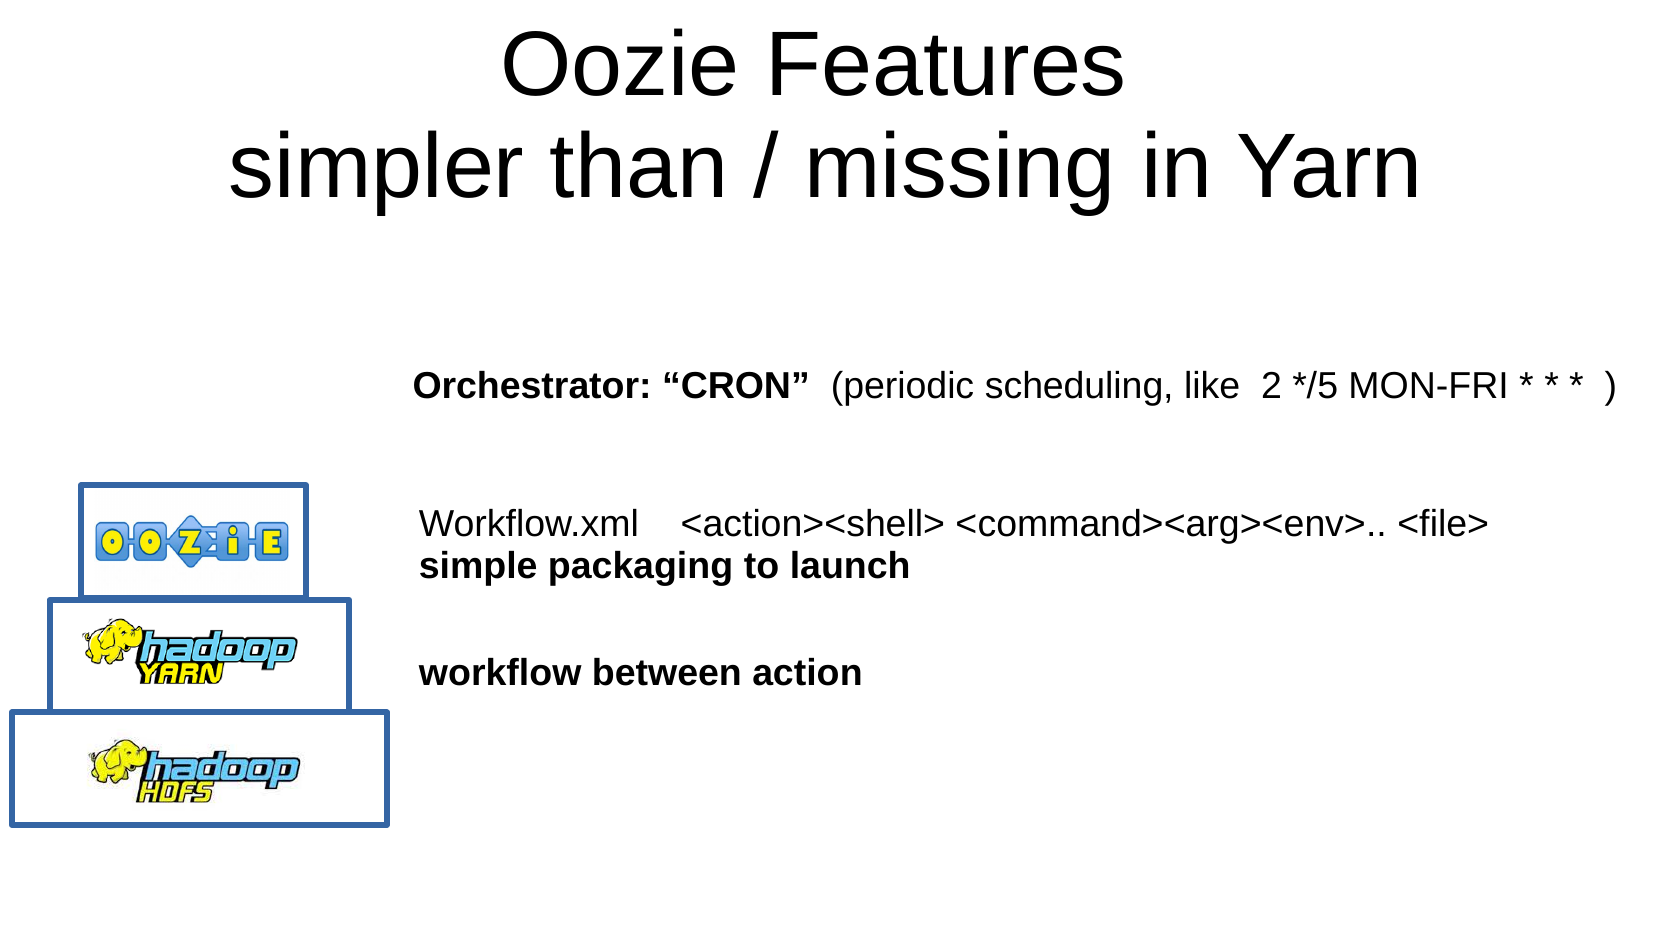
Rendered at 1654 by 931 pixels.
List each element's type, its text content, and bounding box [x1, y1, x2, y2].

text_box workflow between action [404, 644, 1492, 701]
title Oozie Features simpler than / missing in Yarn [82, 12, 1571, 218]
picture [390, 714, 397, 828]
text_box Orchestrator: “CRON” (periodic scheduling, like 2 */5 MON-FRI * * * ) [397, 357, 1640, 457]
text_box Workflow.xml <action><shell> <command><arg><env>.. <file> simple packaging to launch [404, 495, 1528, 595]
picture [84, 488, 303, 595]
picture [77, 603, 306, 709]
picture [15, 715, 384, 822]
